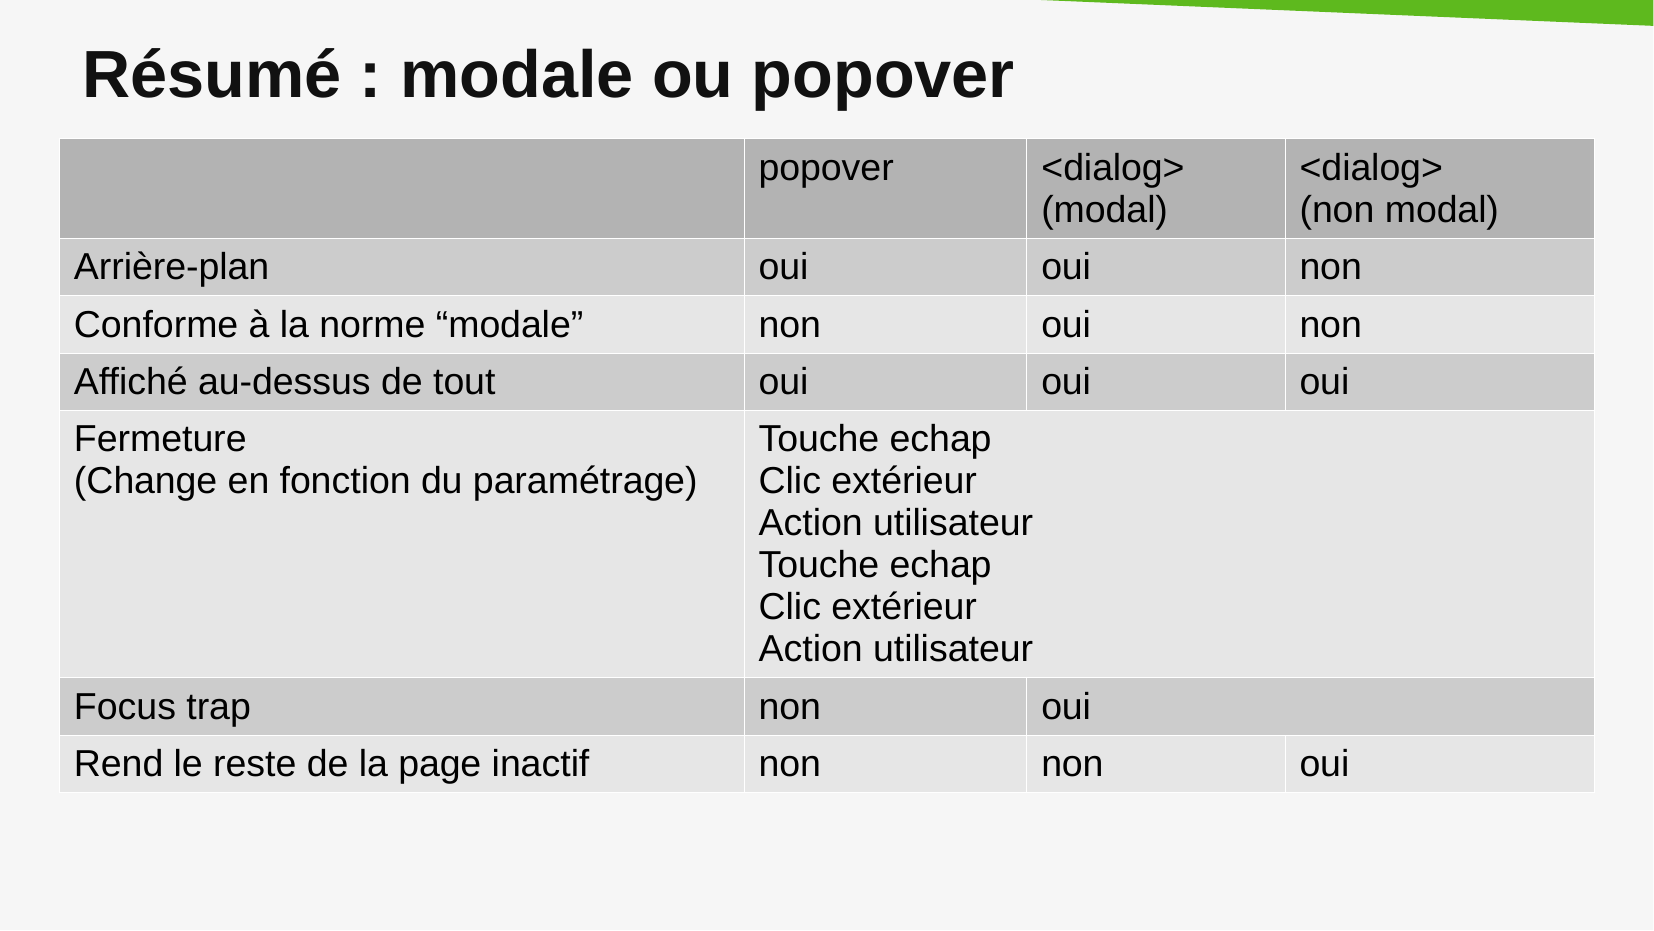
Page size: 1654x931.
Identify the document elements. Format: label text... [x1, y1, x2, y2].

table_cell oui [745, 239, 1026, 295]
table_header [60, 139, 744, 238]
table_header <dialog> (modal) [1027, 139, 1285, 238]
table_cell non [745, 296, 1026, 353]
table_cell oui [1027, 354, 1285, 410]
table_cell Rend le reste de la page inactif [60, 736, 744, 792]
table_header popover [745, 139, 1026, 238]
table_cell non [1286, 239, 1594, 295]
table_cell oui [1027, 678, 1594, 735]
table_cell Affiché au-dessus de tout [60, 354, 744, 410]
table_cell Focus trap [60, 678, 744, 735]
table_cell oui [1027, 296, 1285, 353]
table_cell non [745, 736, 1026, 792]
title Résumé : modale ou popover [82, 37, 1571, 114]
table_cell non [745, 678, 1026, 735]
table_cell oui [1286, 354, 1594, 410]
table_cell non [1286, 296, 1594, 353]
table_cell Arrière-plan [60, 239, 744, 295]
table_header <dialog> (non modal) [1286, 139, 1594, 238]
table_cell non [1027, 736, 1285, 792]
table_cell Fermeture (Change en fonction du paramétrage) [60, 411, 744, 677]
table_cell Touche echap Clic extérieur Action utilisateur [745, 411, 1594, 677]
table_cell Conforme à la norme “modale” [60, 296, 744, 353]
table_cell oui [1286, 736, 1594, 792]
table_cell oui [1027, 239, 1285, 295]
text_box [1041, 0, 1654, 26]
table_cell oui [745, 354, 1026, 410]
